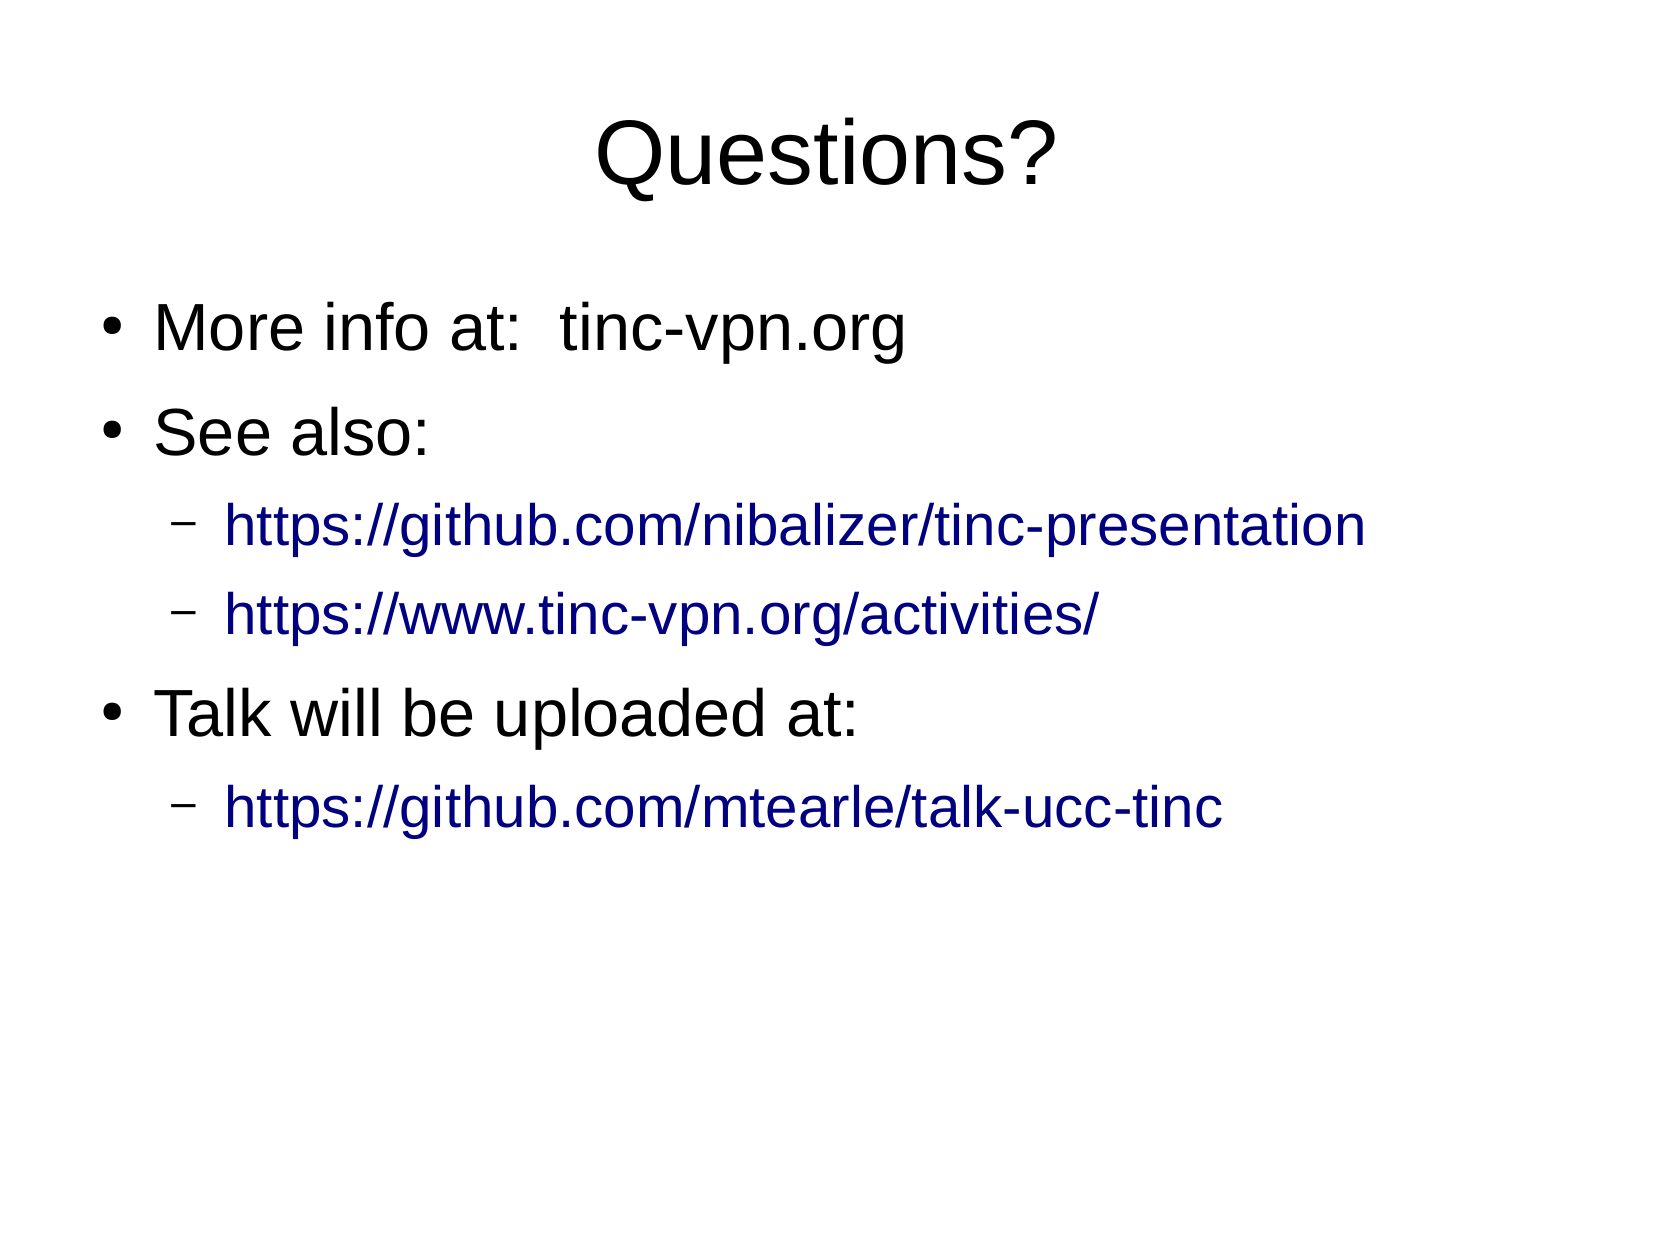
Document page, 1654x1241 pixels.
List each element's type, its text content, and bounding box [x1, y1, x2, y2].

list More info at: tinc-vpn.org See also: https://github.com/nibalizer/tinc-presentation https://www.tinc-vpn.org/activities/ Talk will be uploaded at: https://github.com/mtearle/talk-ucc-tinc [82, 290, 1571, 1010]
title Questions? [82, 49, 1571, 257]
